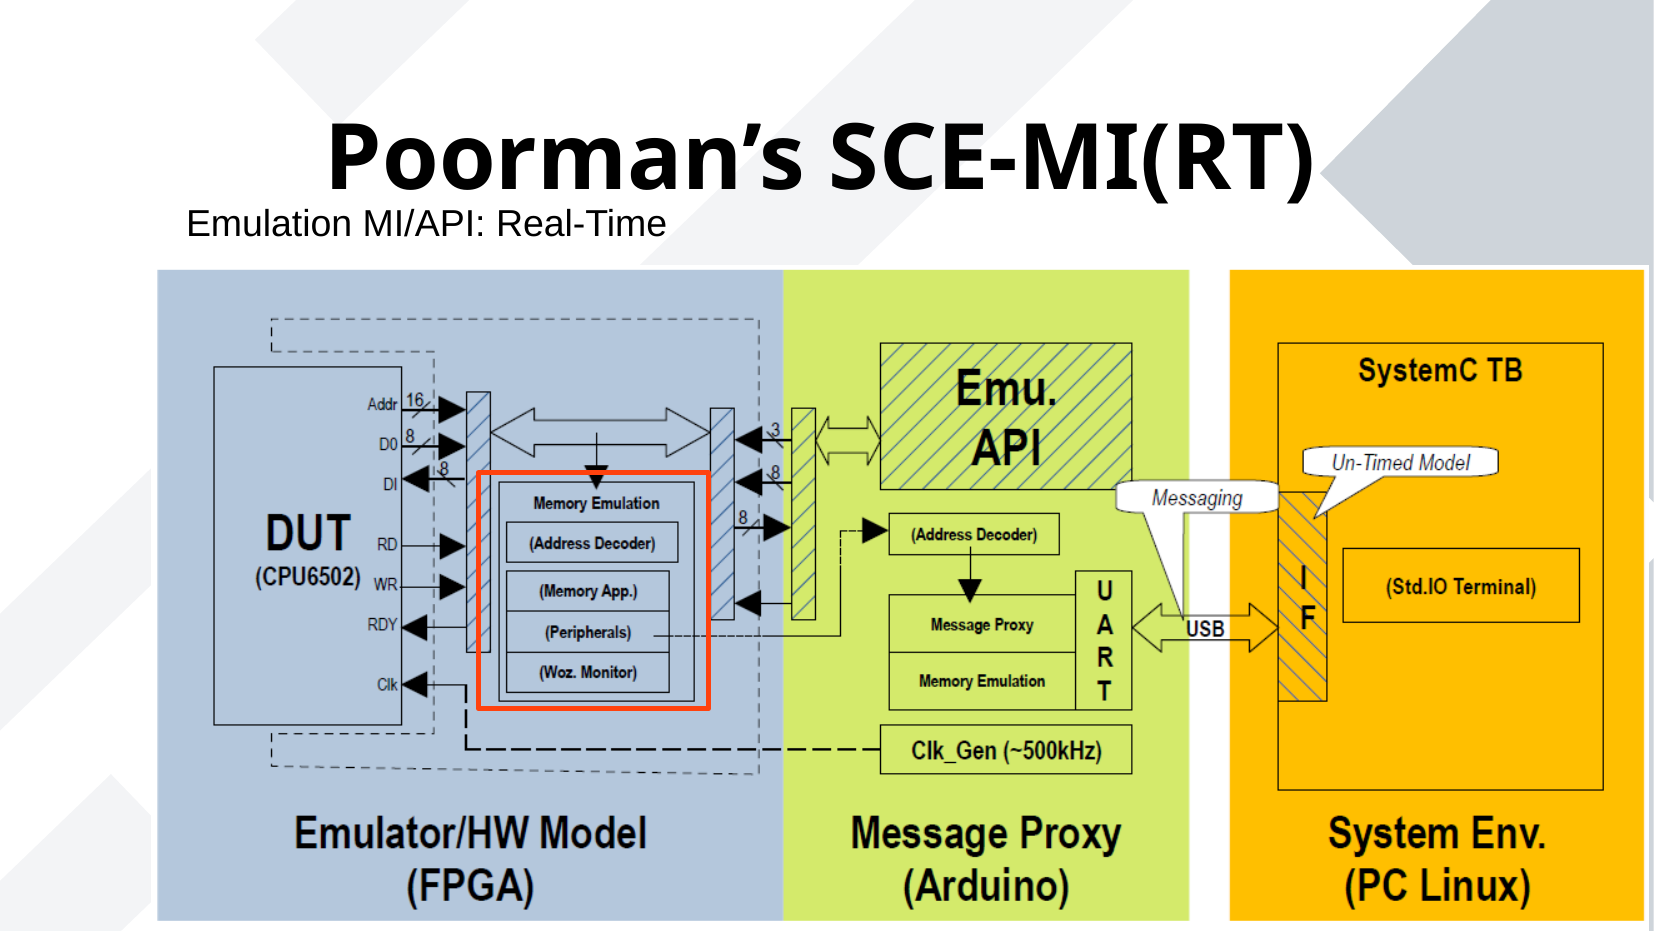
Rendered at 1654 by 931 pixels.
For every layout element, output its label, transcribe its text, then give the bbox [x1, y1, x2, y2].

title Poorman’s SCE-MI(RT) [76, 76, 1565, 233]
picture [151, 265, 1649, 931]
text_box Emulation MI/API: Real-Time [171, 194, 939, 252]
